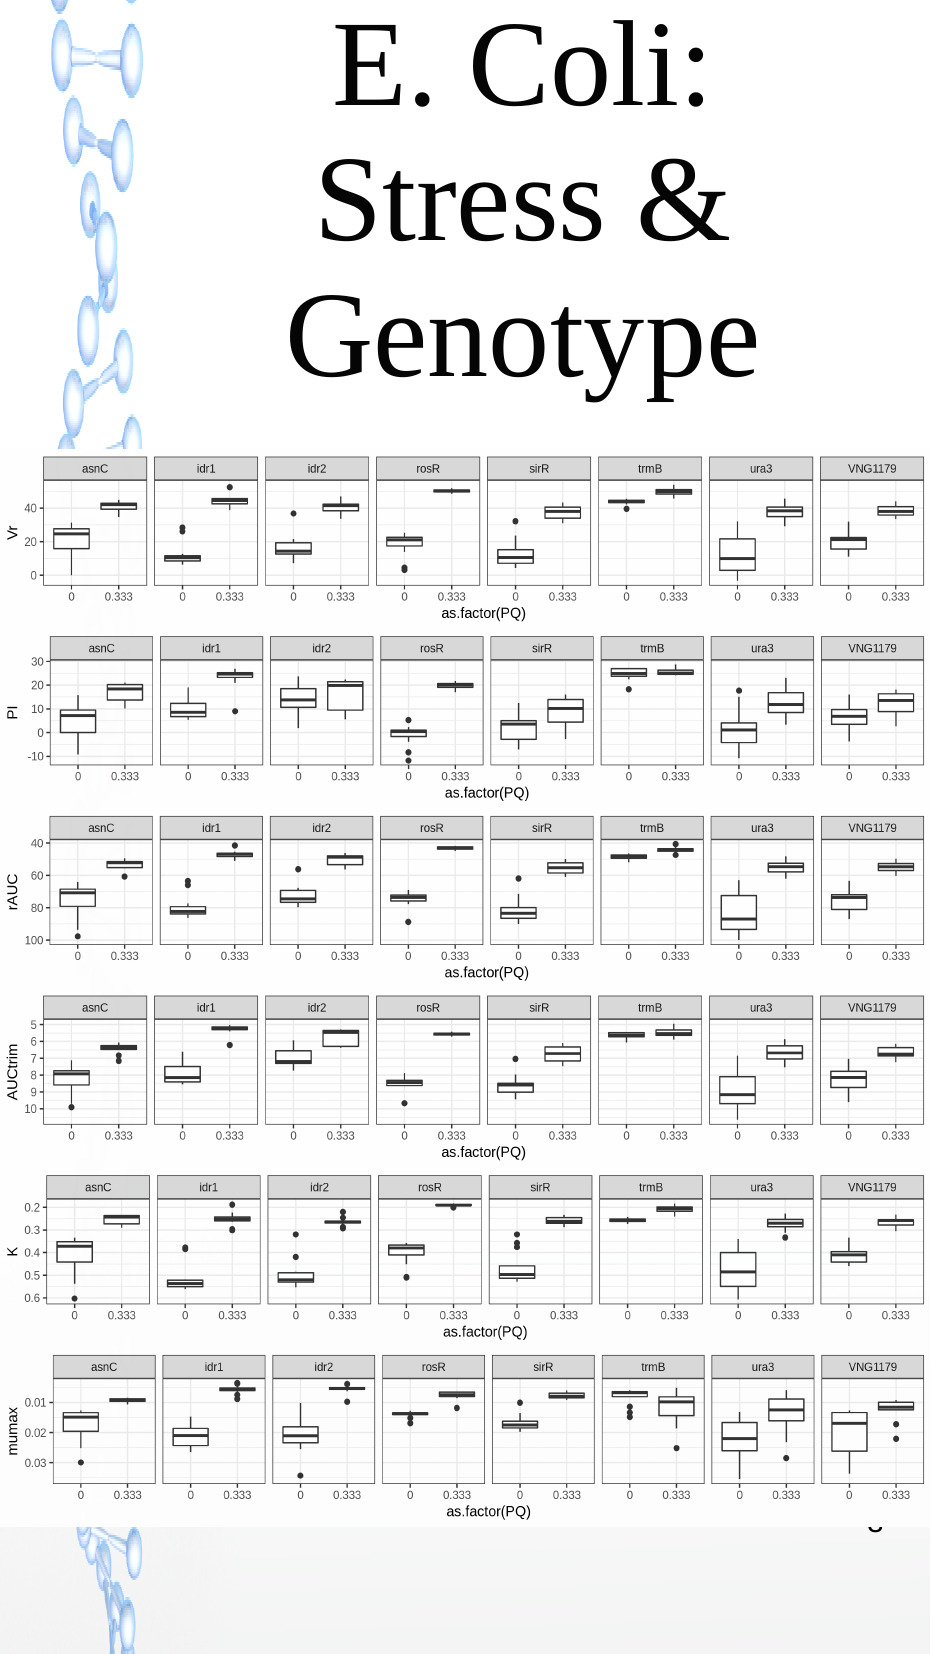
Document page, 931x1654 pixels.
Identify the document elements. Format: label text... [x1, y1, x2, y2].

title E. Coli: Stress & Genotype [149, 0, 897, 403]
picture [0, 0, 931, 1654]
